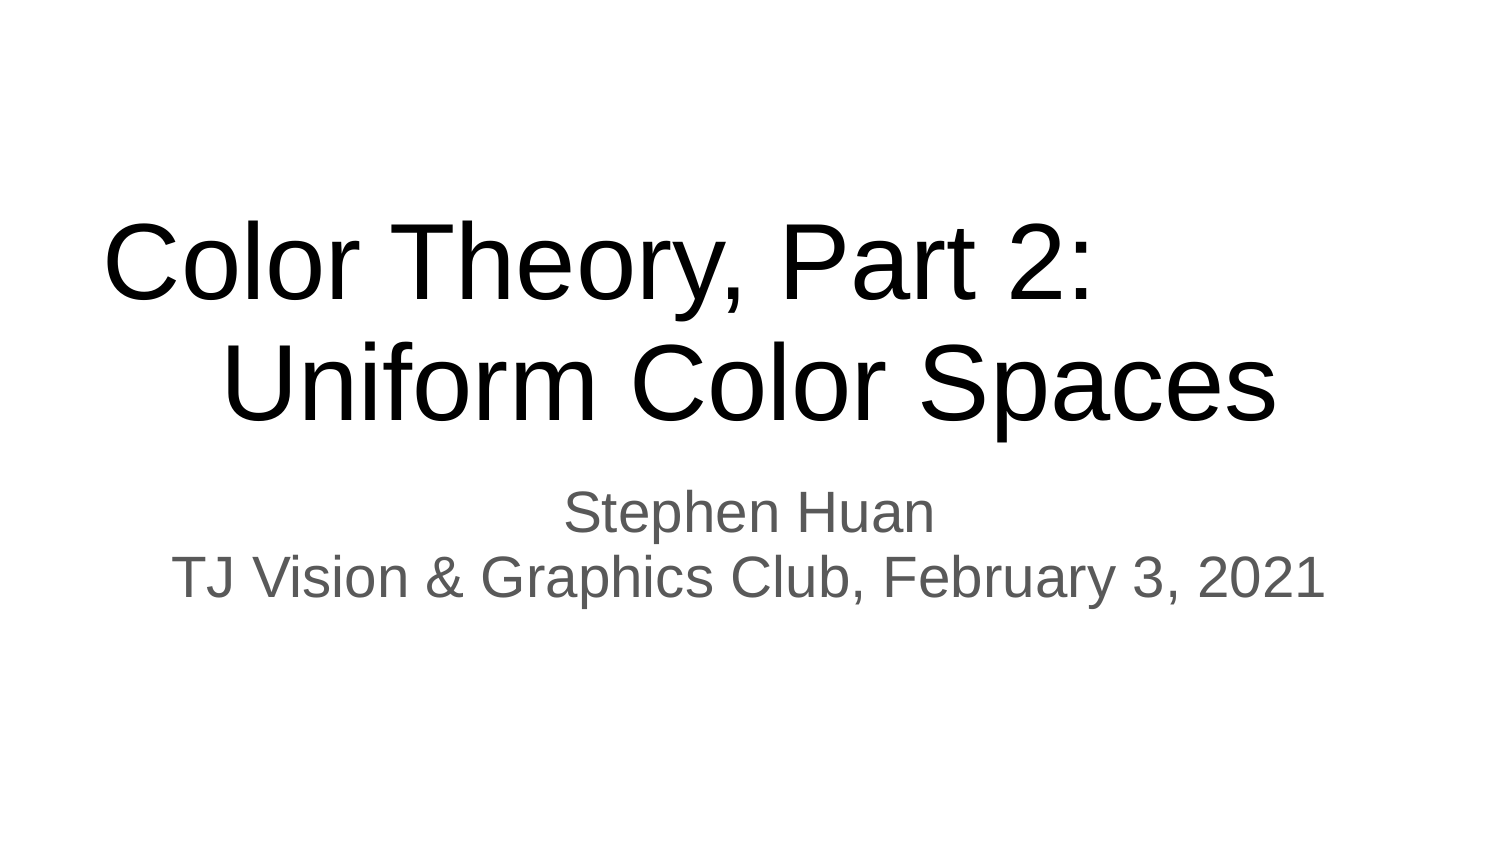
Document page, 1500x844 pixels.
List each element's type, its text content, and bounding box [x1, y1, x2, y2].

subtitle Stephen Huan TJ Vision & Graphics Club, February 3, 2021 [51, 464, 1449, 728]
title Color Theory, Part 2: Uniform Color Spaces [51, 122, 1449, 459]
